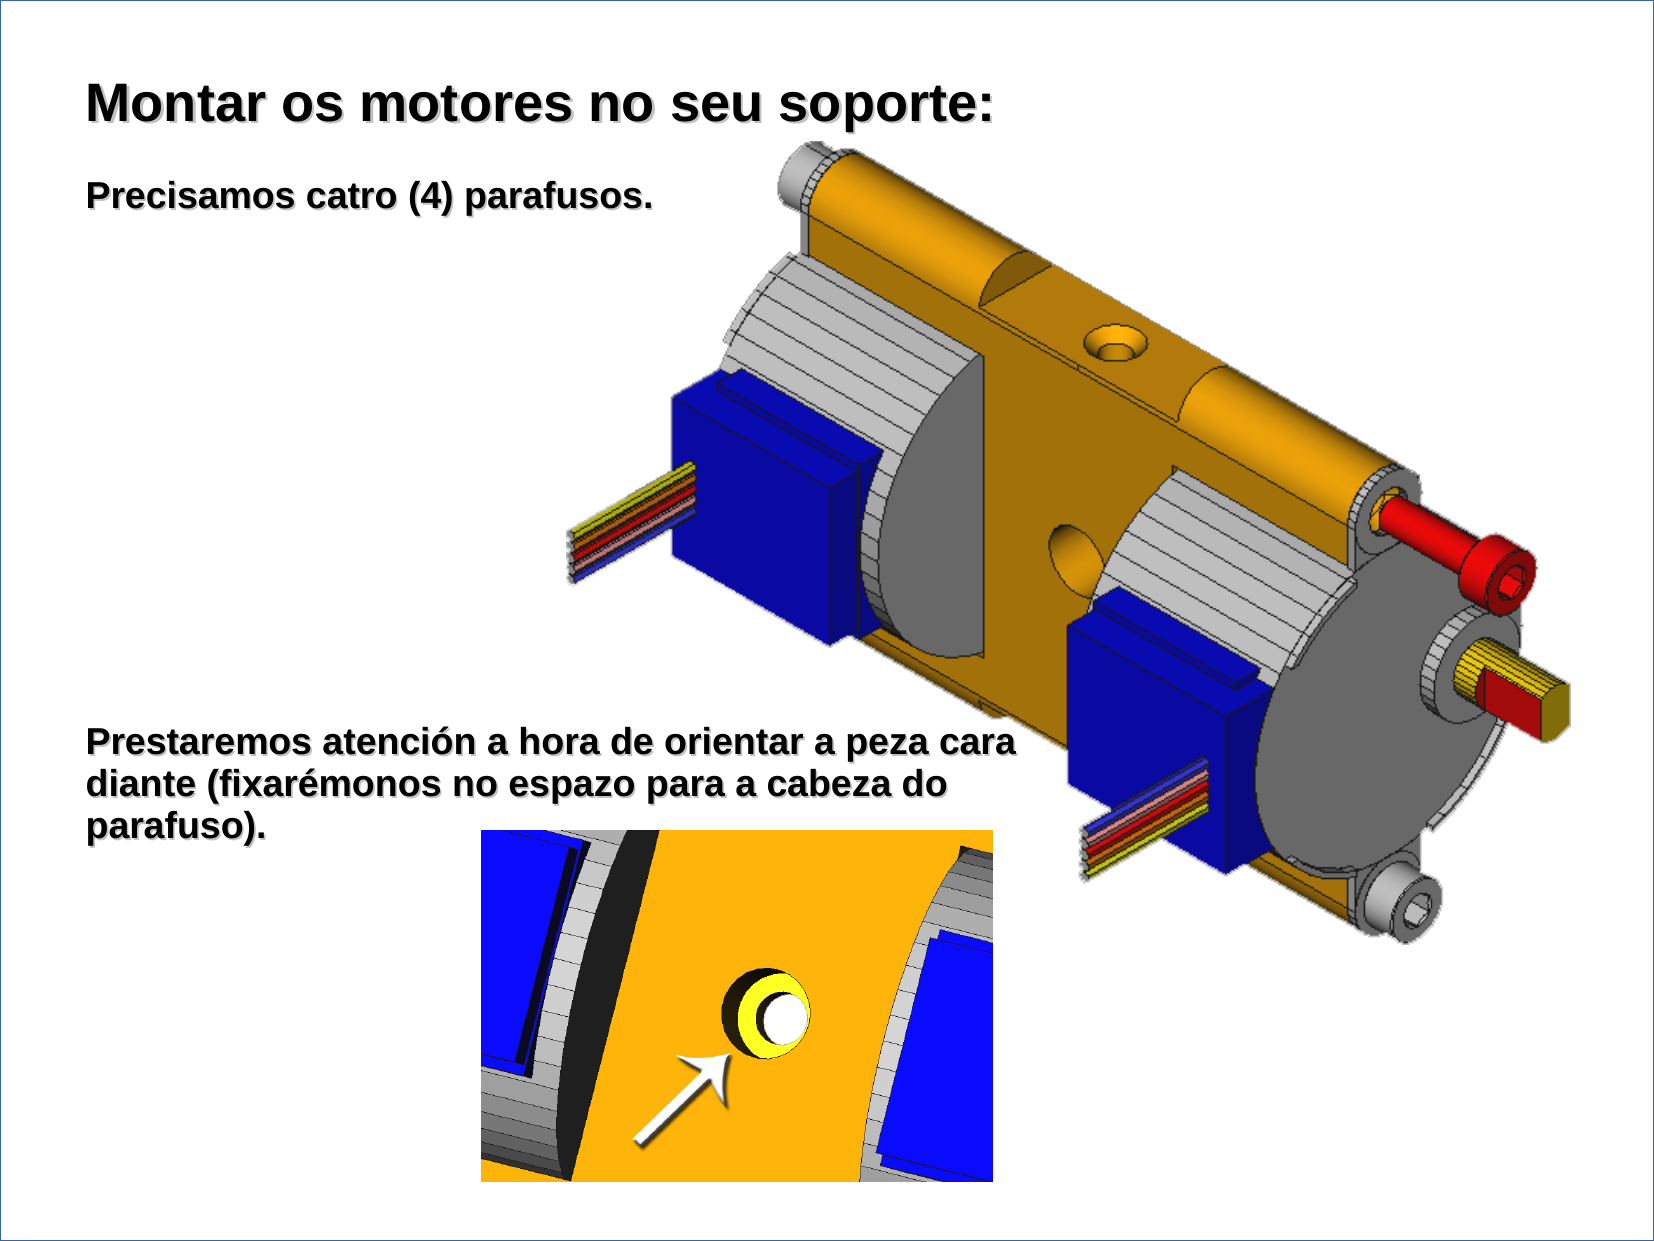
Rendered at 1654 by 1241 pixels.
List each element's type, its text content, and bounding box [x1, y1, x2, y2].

picture [481, 830, 993, 1182]
text_box Montar os motores no seu soporte: Precisamos catro (4) parafusos. Prestaremos atención a hora de orientar a peza cara diante (fixarémonos no espazo para a cabeza do parafuso). [70, 64, 1087, 1105]
picture [1087, 141, 1571, 945]
